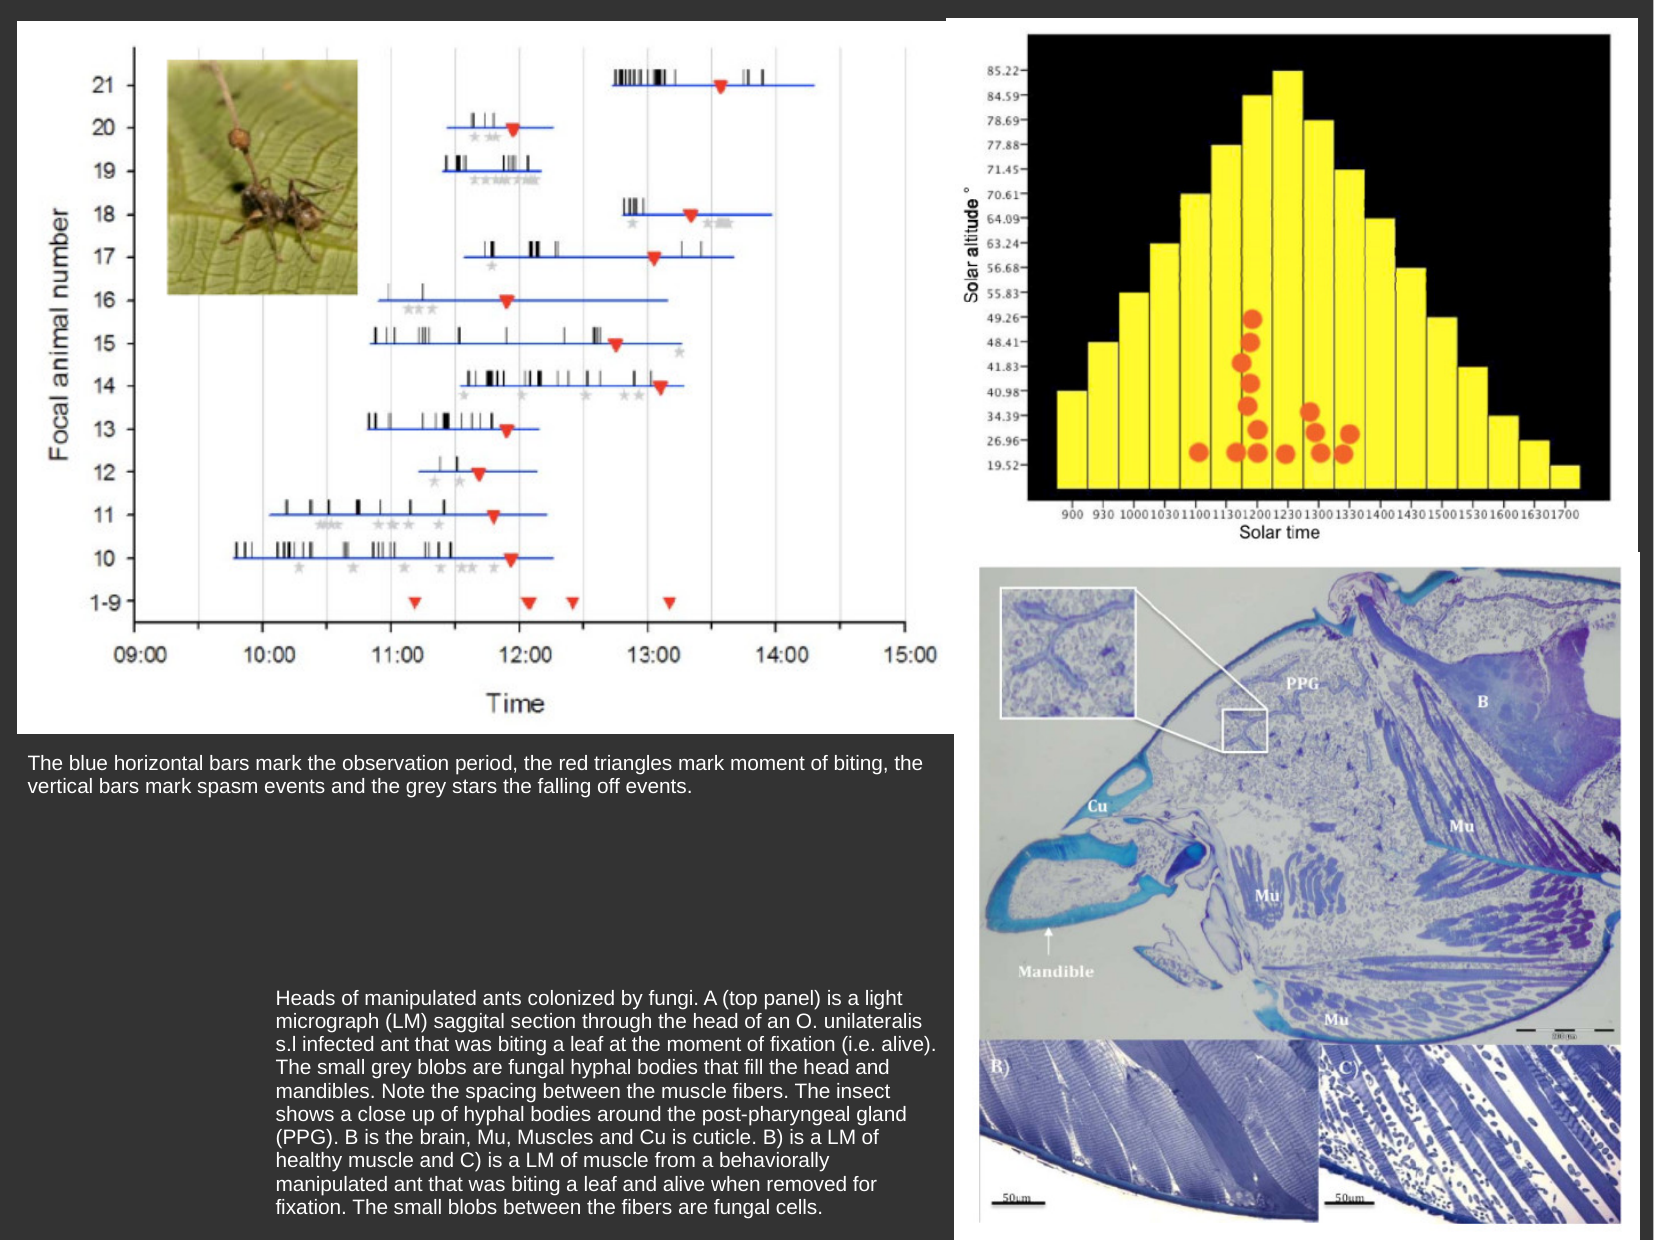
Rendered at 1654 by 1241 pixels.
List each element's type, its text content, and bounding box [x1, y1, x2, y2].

picture [17, 18, 1640, 1241]
text_box Heads of manipulated ants colonized by fungi. A (top panel) is a light micrograph (LM) saggital section through the head of an O. unilateralis s.l infected ant that was biting a leaf at the moment of fixation (i.e. alive). The small grey blobs are fungal hyphal bodies that fill the head and mandibles. Note the spacing between the muscle fibers. The insect shows a close up of hyphal bodies around the post-pharyngeal gland (PPG). B is the brain, Mu, Muscles and Cu is cuticle. B) is a LM of healthy muscle and C) is a LM of muscle from a behaviorally manipulated ant that was biting a leaf and alive when removed for fixation. The small blobs between the fibers are fungal cells. [260, 978, 957, 1227]
text_box The blue horizontal bars mark the observation period, the red triangles mark moment of biting, the vertical bars mark spasm events and the grey stars the falling off events. [12, 744, 954, 806]
